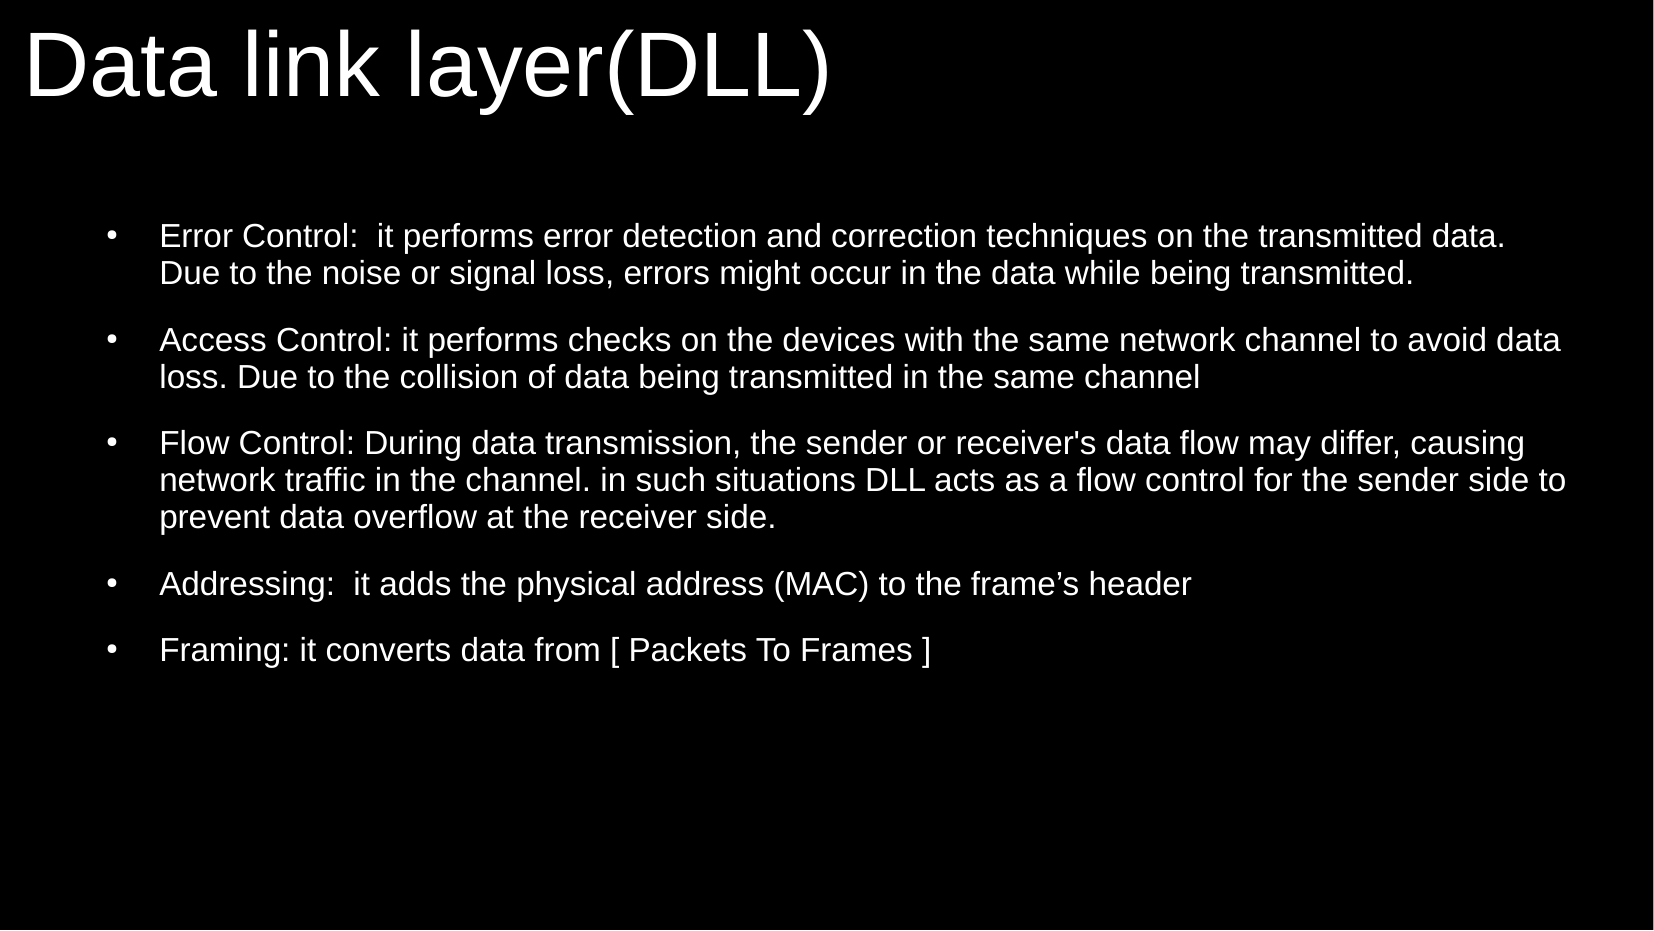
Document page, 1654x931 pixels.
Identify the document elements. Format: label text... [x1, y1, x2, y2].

list Error Control: it performs error detection and correction techniques on the transmitted data. Due to the noise or signal loss, errors might occur in the data while being transmitted. Access Control: it performs checks on the devices with the same network channel to avoid data loss. Due to the collision of data being transmitted in the same channel Flow Control: During data transmission, the sender or receiver's data flow may differ, causing network traffic in the channel. in such situations DLL acts as a flow control for the sender side to prevent data overflow at the receiver side. Addressing: it adds the physical address (MAC) to the frame’s header Framing: it converts data from [ Packets To Frames ] [88, 217, 1577, 758]
title Data link layer(DLL) [23, 11, 1589, 119]
